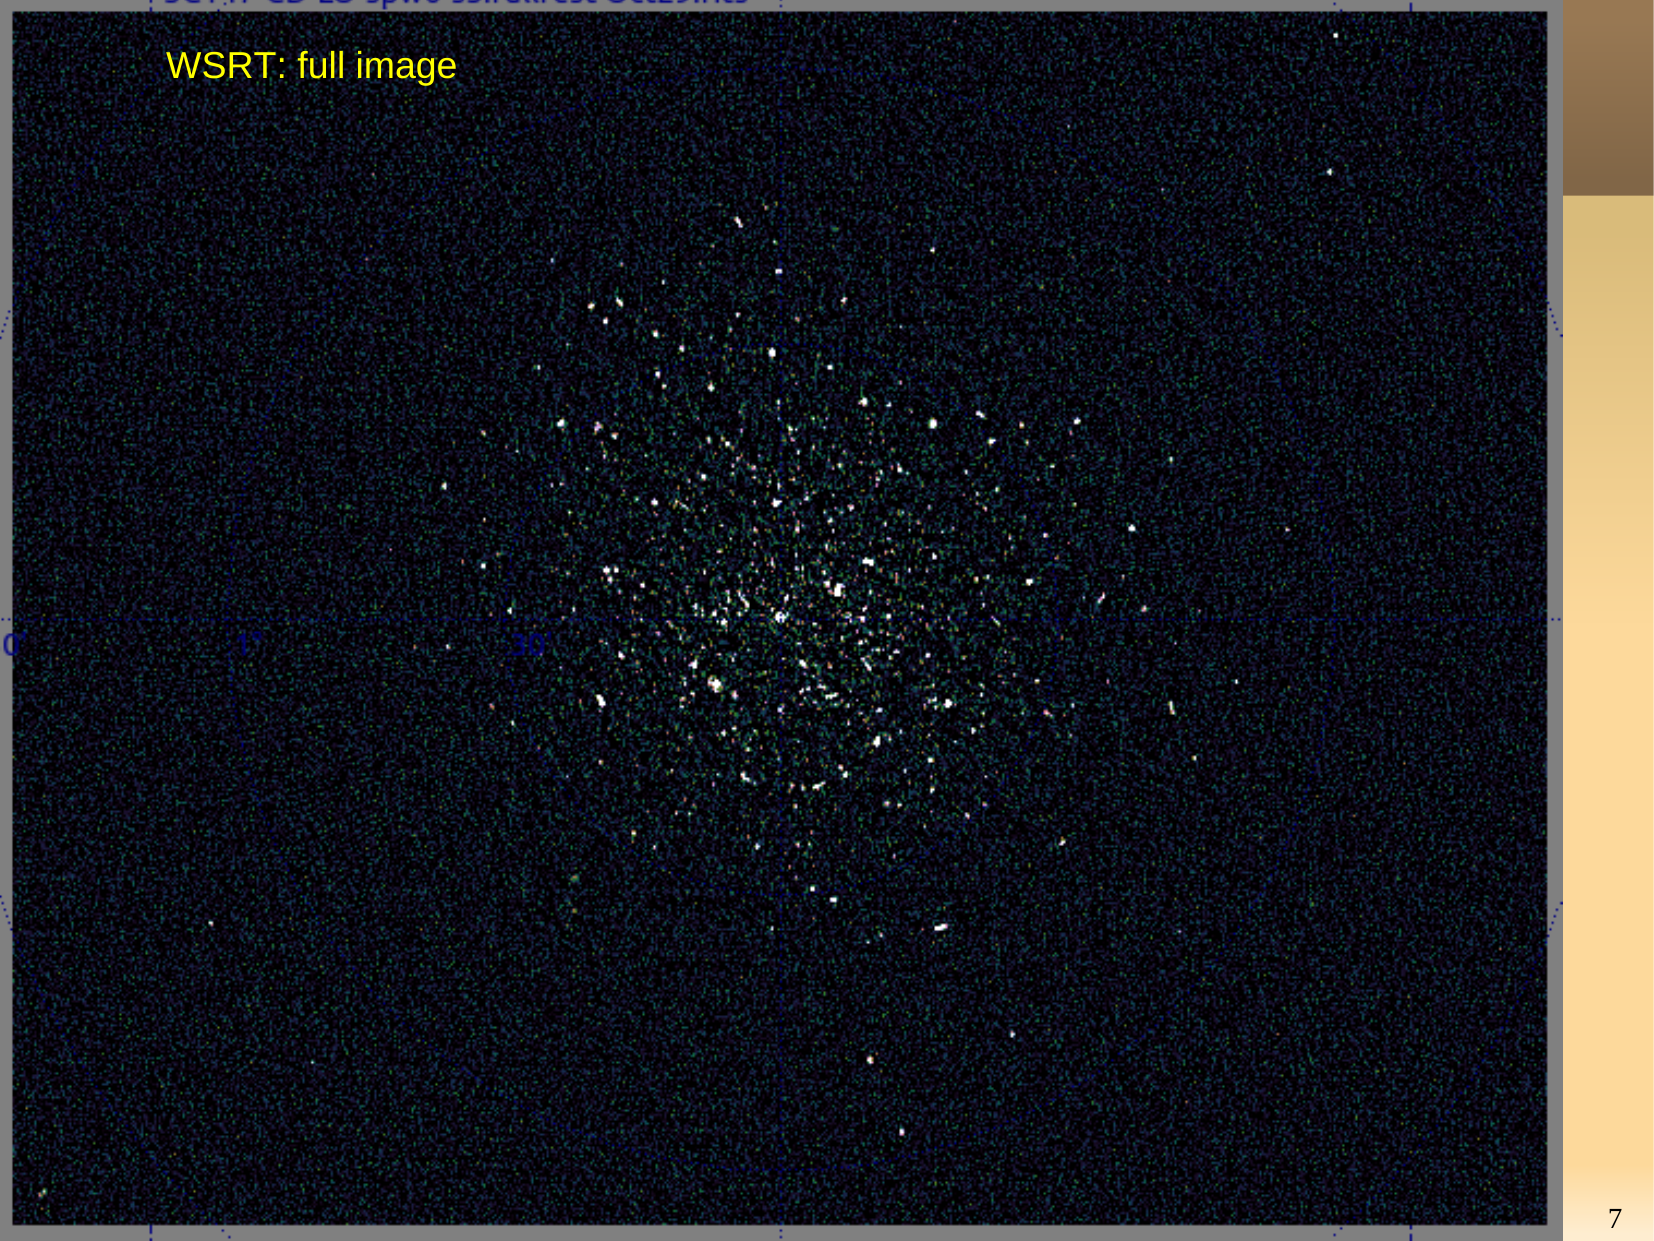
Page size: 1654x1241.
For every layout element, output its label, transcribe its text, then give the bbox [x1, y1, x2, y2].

text_box WSRT: full image [151, 36, 857, 94]
picture [0, 0, 1654, 1241]
